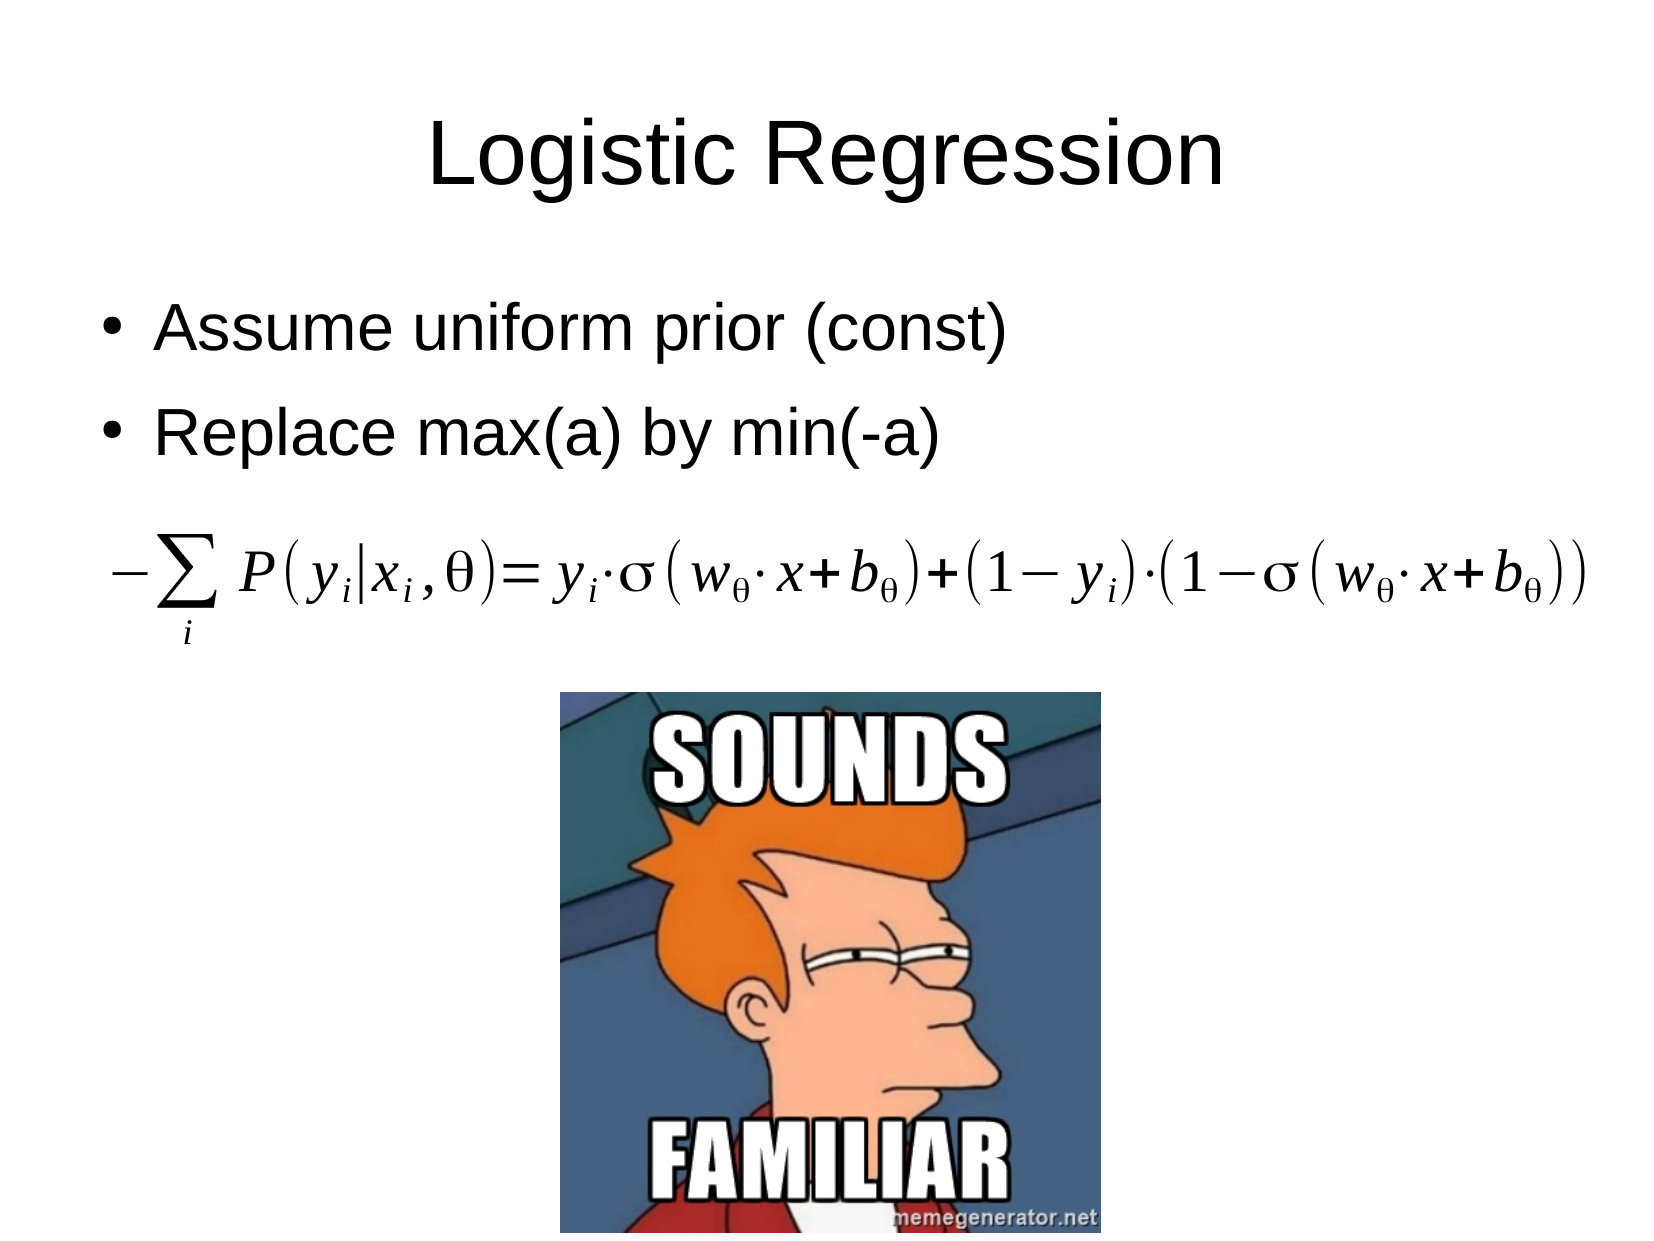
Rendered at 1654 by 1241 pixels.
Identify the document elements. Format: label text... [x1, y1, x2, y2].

picture [560, 692, 1101, 1233]
list Assume uniform prior (const) Replace max(a) by min(-a) [82, 290, 1571, 1010]
chart [91, 527, 1604, 651]
title Logistic Regression [82, 49, 1571, 257]
